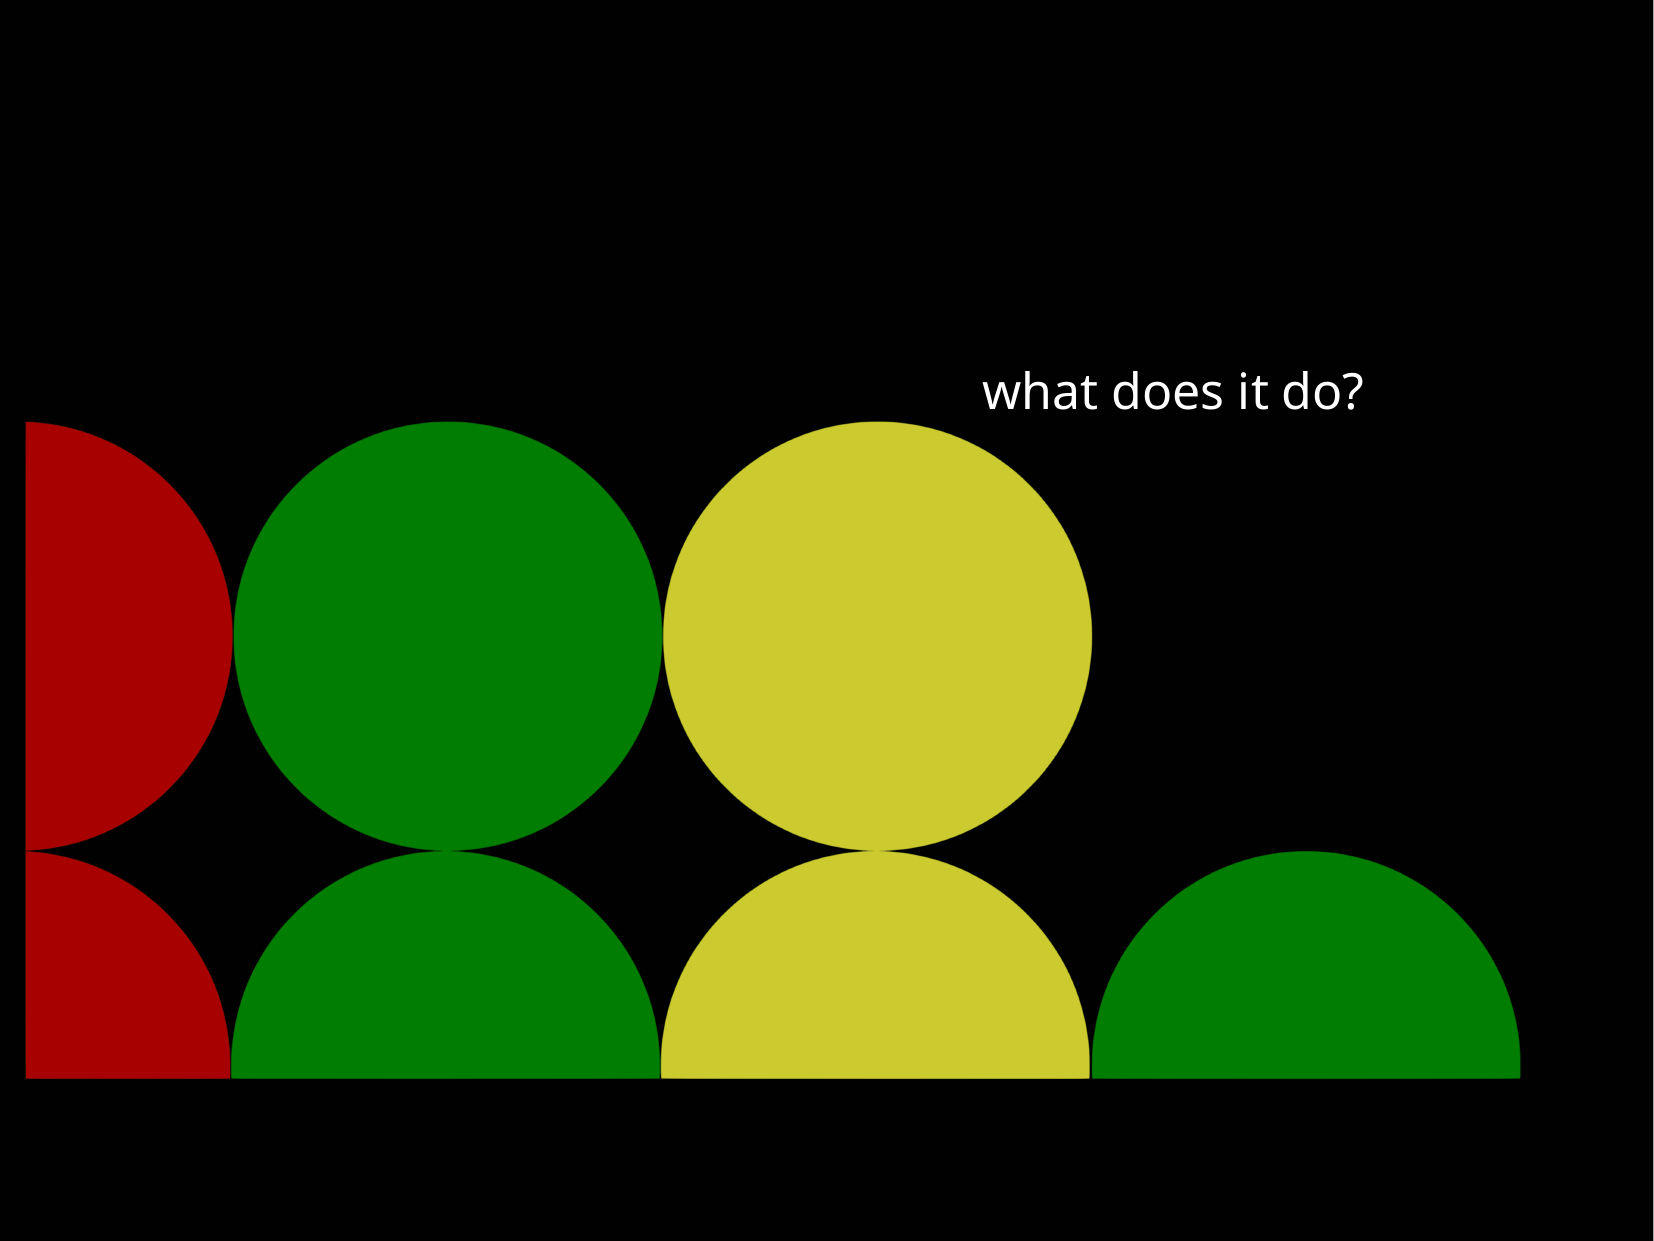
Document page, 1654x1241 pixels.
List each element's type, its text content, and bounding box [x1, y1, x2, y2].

picture [0, 0, 1654, 1241]
title what does it do? [932, 285, 1427, 493]
